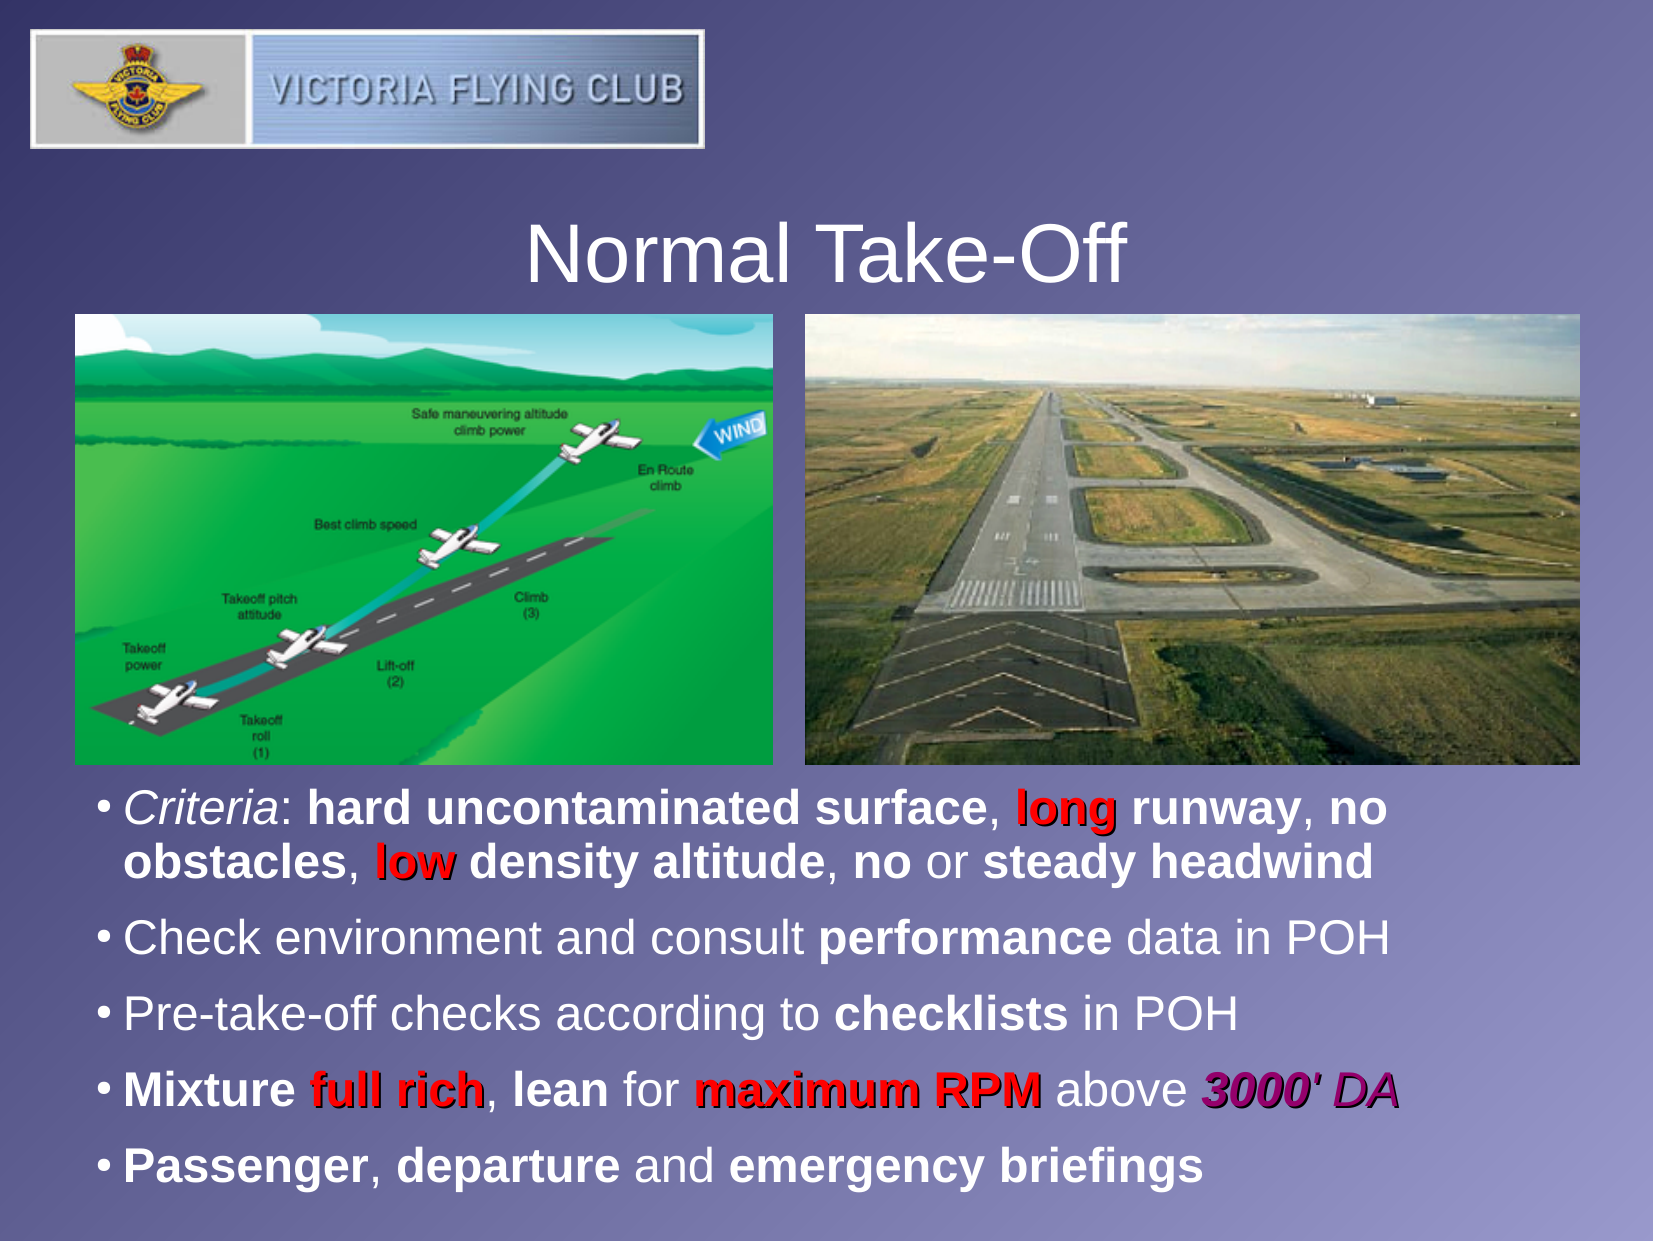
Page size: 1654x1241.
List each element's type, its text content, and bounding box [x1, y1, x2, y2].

picture [75, 314, 773, 766]
title Normal Take-Off [82, 150, 1571, 358]
picture [805, 314, 1580, 766]
list Criteria: hard uncontaminated surface, long runway, no obstacles, low density altitude, no or steady headwind Check environment and consult performance data in POH Pre-take-off checks according to checklists in POH Mixture full rich, lean for maximum RPM above 3000' DA Passenger, departure and emergency briefings [82, 780, 1571, 1201]
picture [30, 29, 705, 149]
